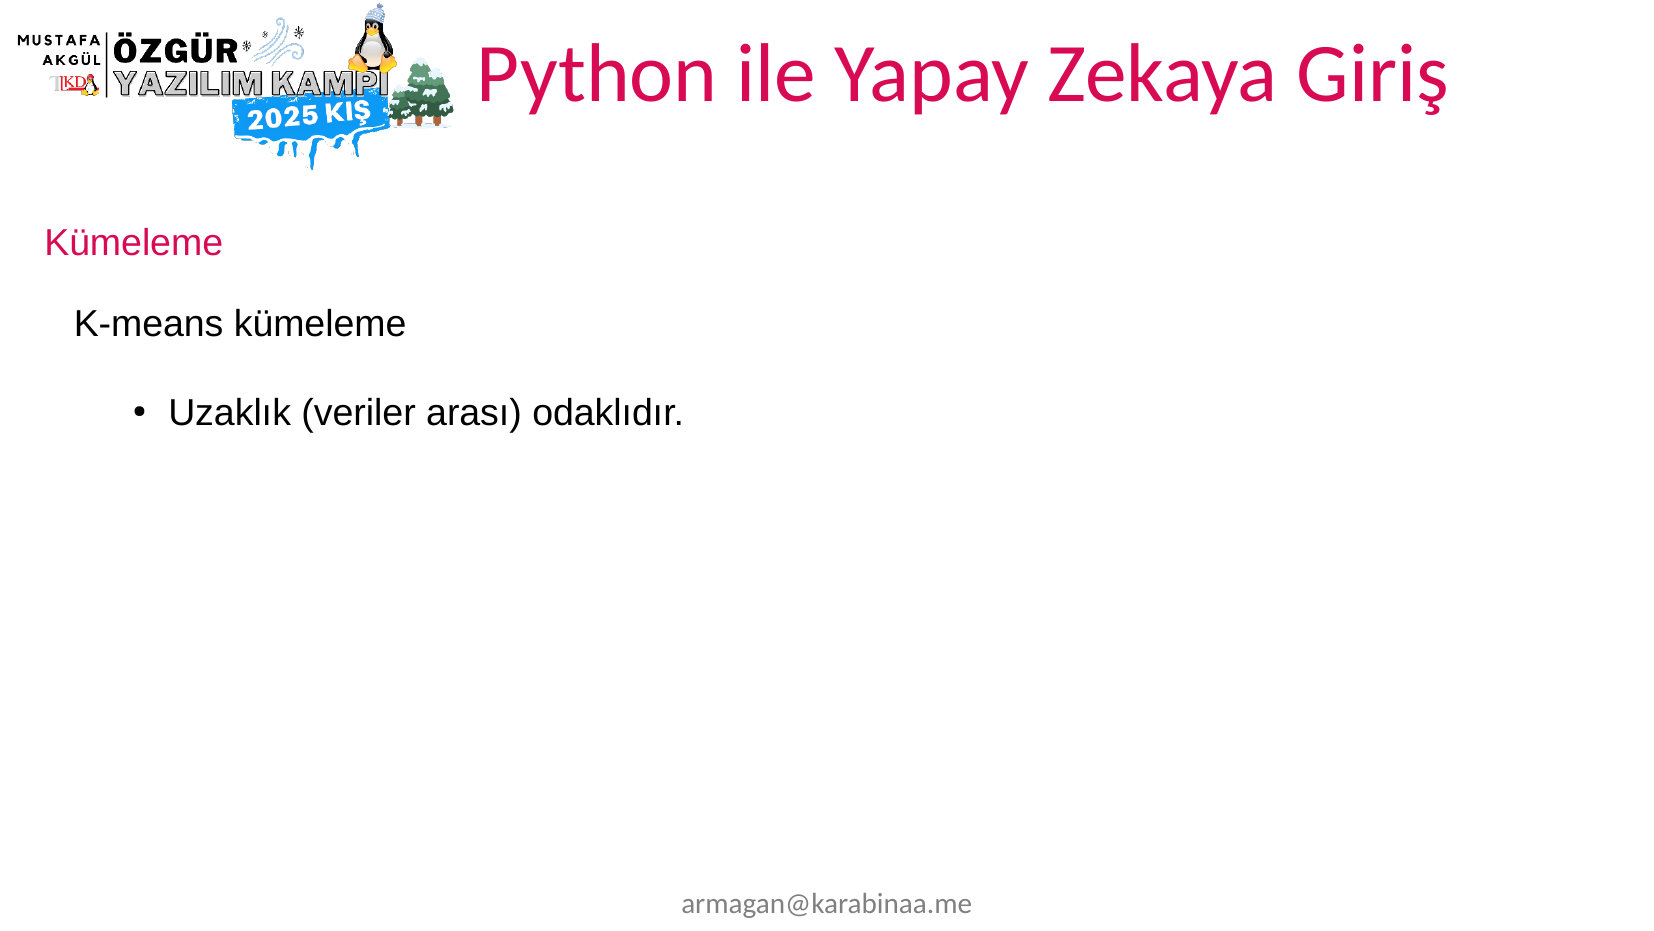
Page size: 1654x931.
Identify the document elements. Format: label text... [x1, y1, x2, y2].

text_box armagan@karabinaa.me [0, 877, 1654, 928]
text_box K-means kümeleme [59, 295, 423, 353]
text_box Uzaklık (veriler arası) odaklıdır. [118, 383, 1418, 473]
text_box Python ile Yapay Zekaya Giriş [462, 10, 1654, 126]
text_box Kümeleme [29, 213, 854, 271]
picture [0, 0, 463, 177]
